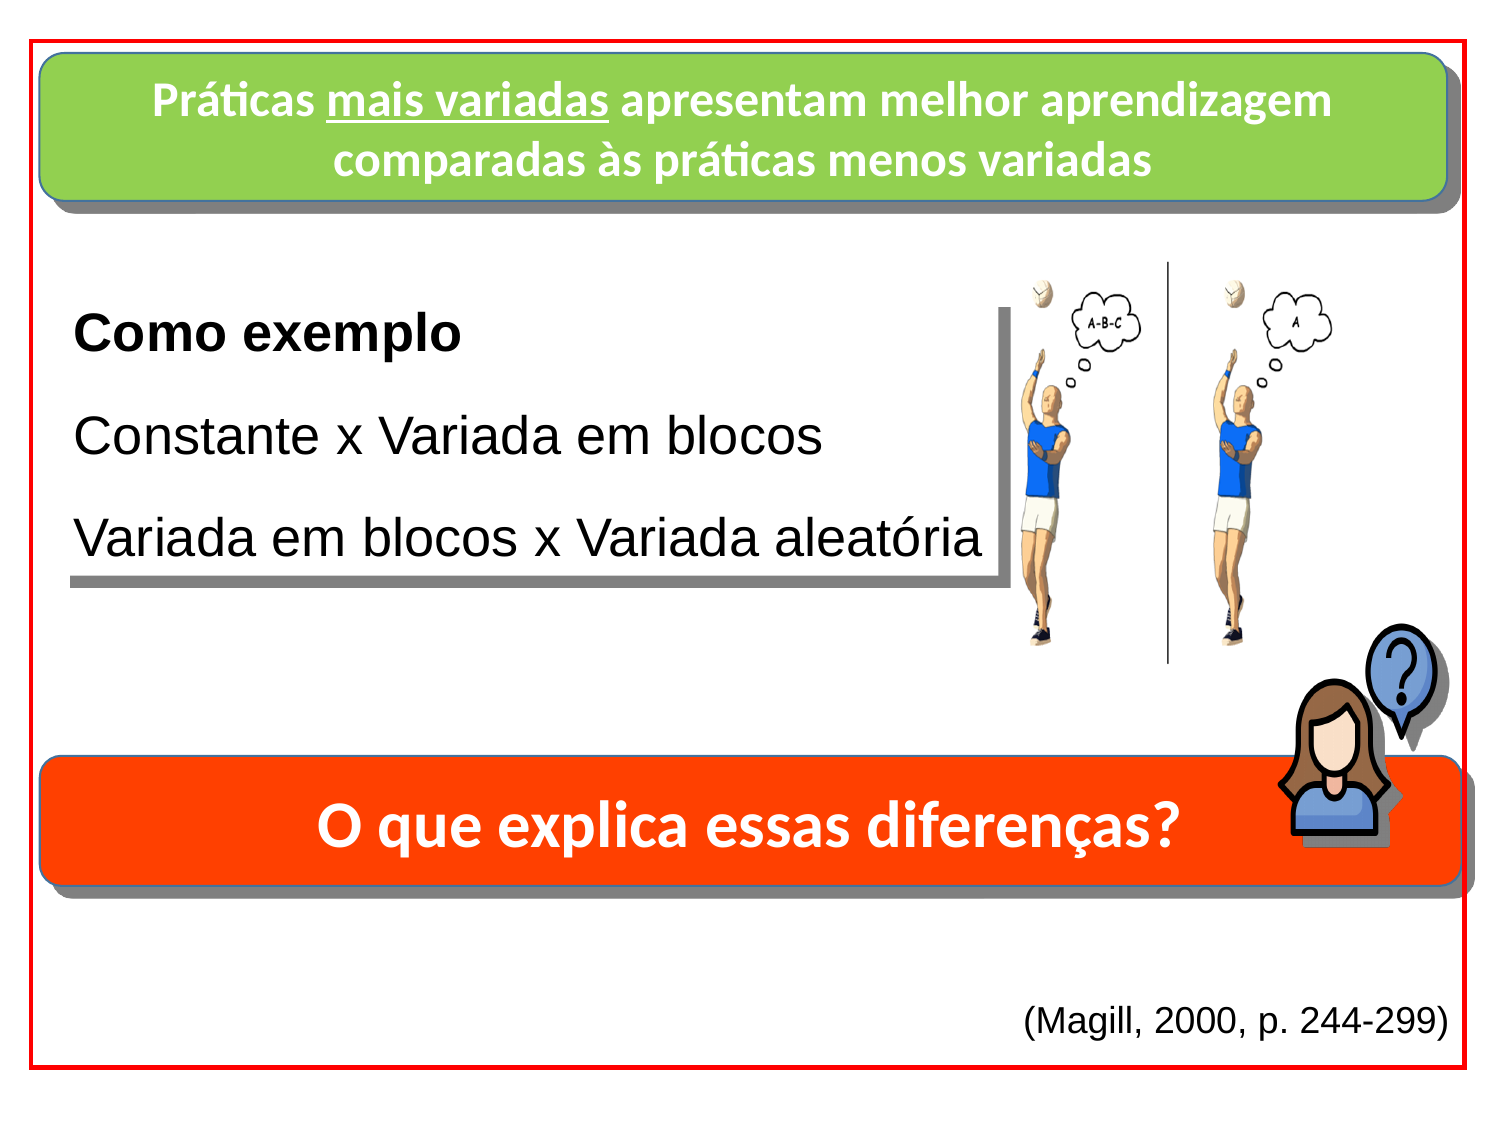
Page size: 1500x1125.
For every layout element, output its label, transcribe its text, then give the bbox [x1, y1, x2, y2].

text_box (Magill, 2000, p. 244-299) [1008, 992, 1465, 1049]
picture [952, 248, 1440, 839]
text_box Como exemplo Constante x Variada em blocos Variada em blocos x Variada aleatória [59, 295, 999, 576]
text_box Práticas mais variadas apresentam melhor aprendizagem comparadas às práticas menos variadas [39, 53, 1448, 201]
text_box O que explica essas diferenças? [39, 755, 1462, 886]
